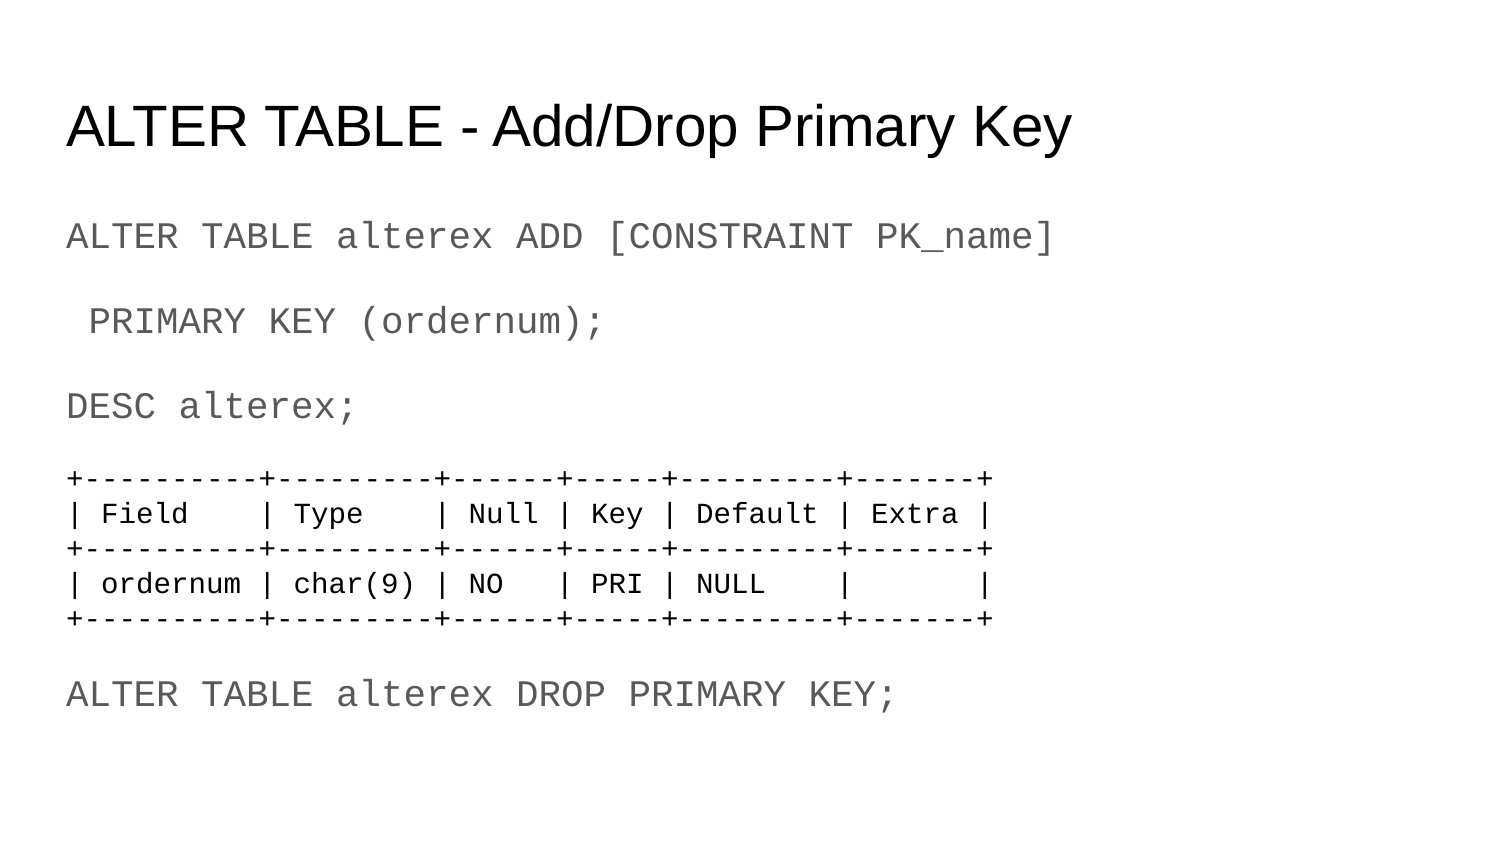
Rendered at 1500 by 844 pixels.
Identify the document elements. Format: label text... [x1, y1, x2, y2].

list ALTER TABLE alterex ADD [CONSTRAINT PK_name] PRIMARY KEY (ordernum); DESC alterex; +----------+---------+------+-----+---------+-------+ | Field | Type | Null | Key | Default | Extra | +----------+---------+------+-----+---------+-------+ | ordernum | char(9) | NO | PRI | NULL | | +----------+---------+------+-----+---------+-------+ ALTER TABLE alterex DROP PRIMARY KEY; [51, 189, 1449, 750]
title ALTER TABLE - Add/Drop Primary Key [51, 72, 1449, 167]
